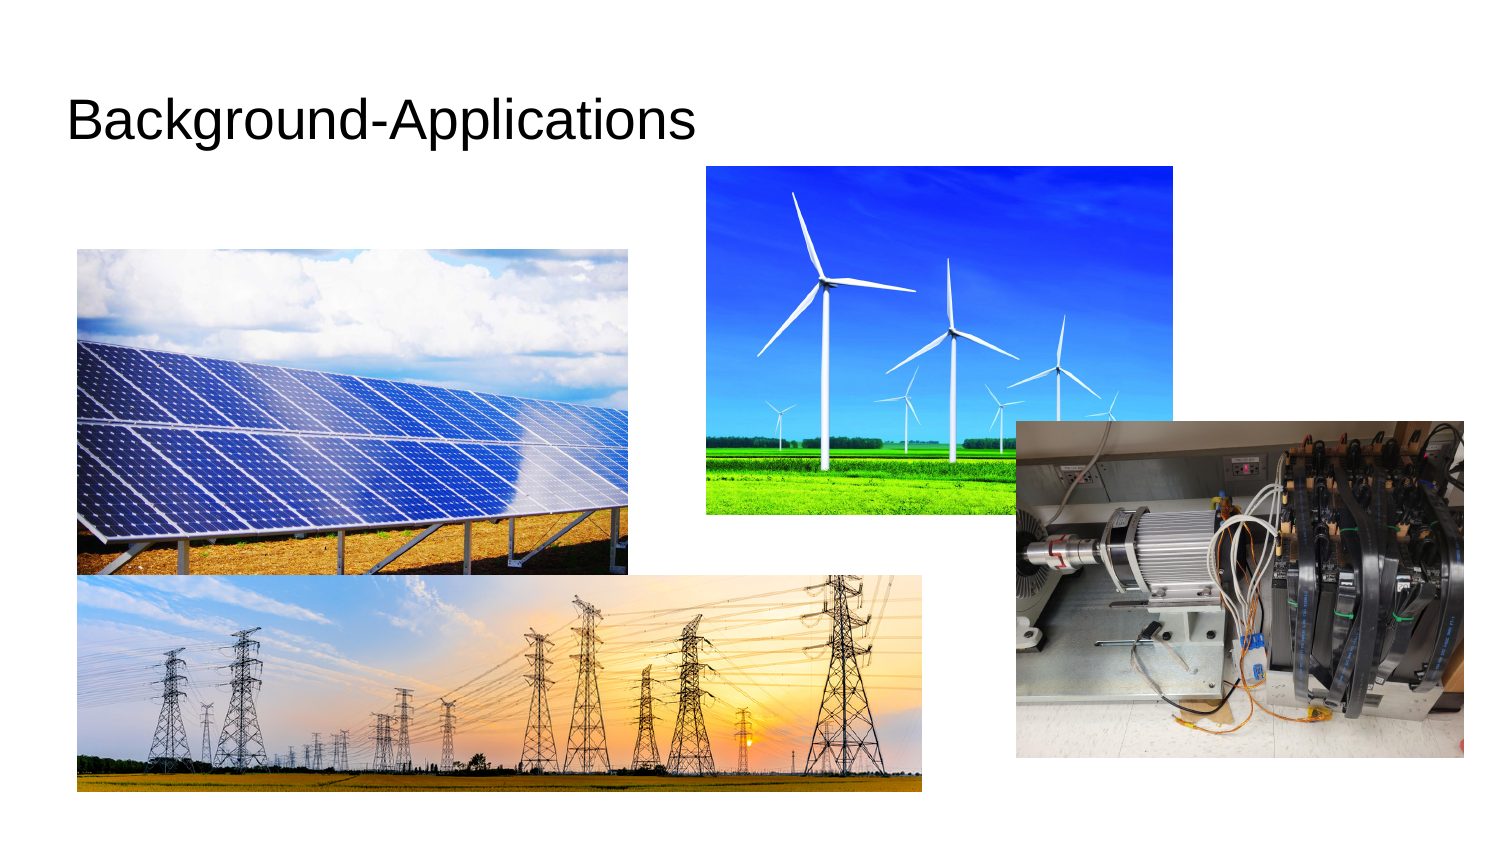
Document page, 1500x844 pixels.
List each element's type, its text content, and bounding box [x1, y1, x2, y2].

picture [706, 166, 1464, 758]
title Background-Applications [51, 72, 1449, 167]
picture [77, 249, 922, 792]
